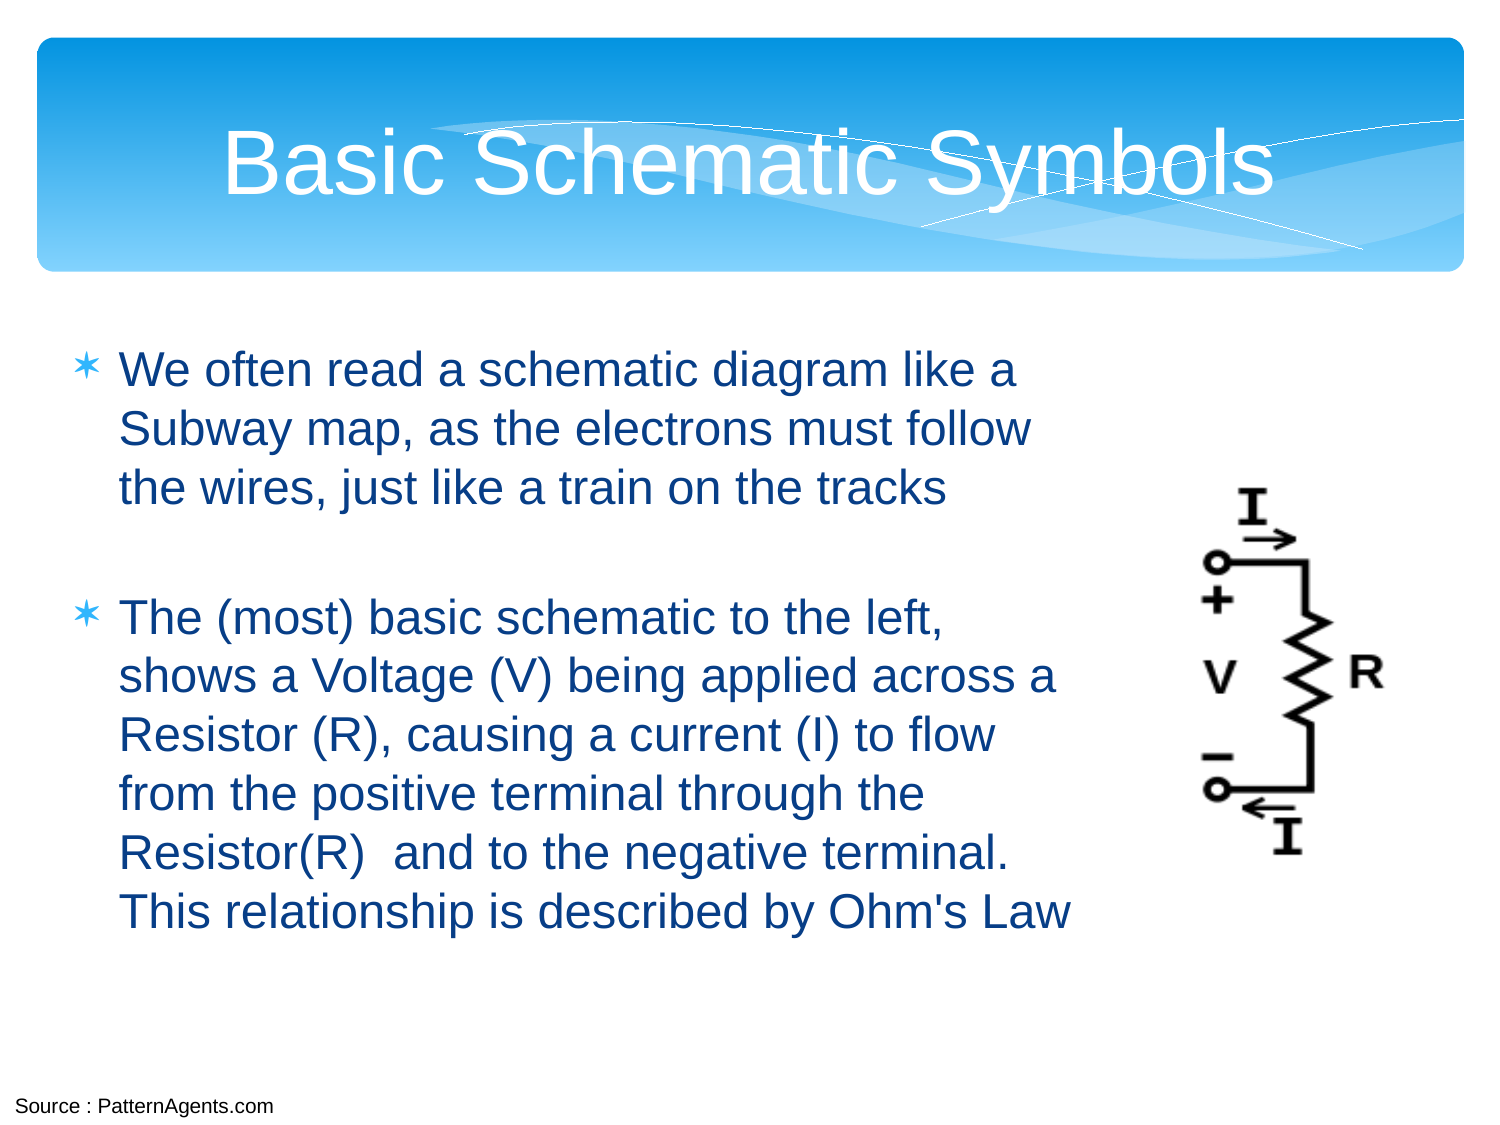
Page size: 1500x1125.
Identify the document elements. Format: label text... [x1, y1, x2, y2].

list We often read a schematic diagram like a Subway map, as the electrons must follow the wires, just like a train on the tracks The (most) basic schematic to the left, shows a Voltage (V) being applied across a Resistor (R), causing a current (I) to flow from the positive terminal through the Resistor(R) and to the negative terminal. This relationship is described by Ohm's Law [60, 329, 1111, 1005]
text_box Source : PatternAgents.com [0, 1084, 313, 1125]
picture [1125, 481, 1435, 871]
title Basic Schematic Symbols [75, 55, 1426, 261]
